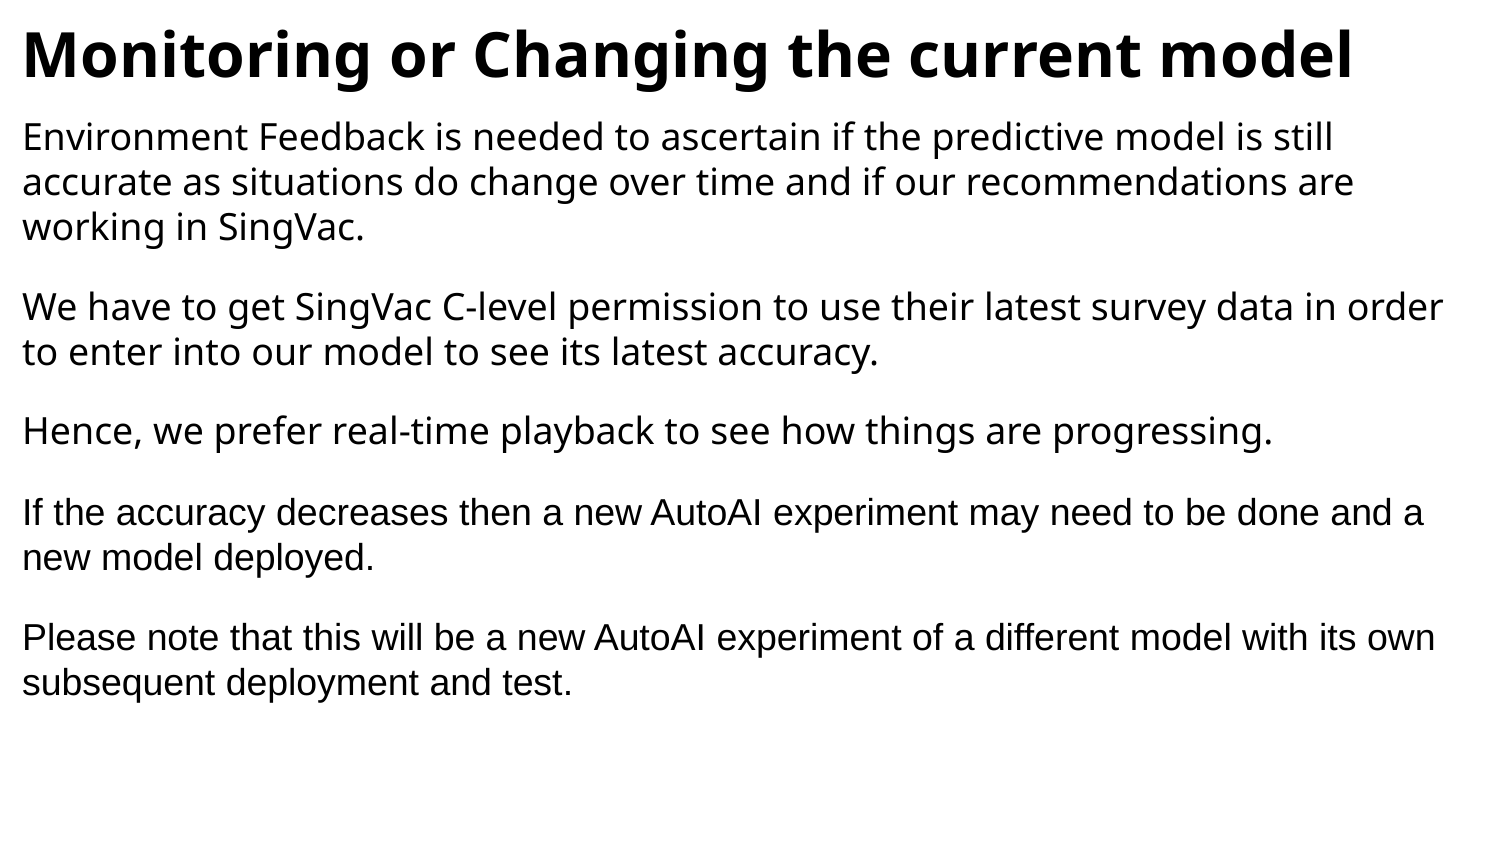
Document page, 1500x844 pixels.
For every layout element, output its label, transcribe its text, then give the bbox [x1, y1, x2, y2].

title Environment Feedback is needed to ascertain if the predictive model is still accurate as situations do change over time and if our recommendations are working in SingVac. We have to get SingVac C-level permission to use their latest survey data in order to enter into our model to see its latest accuracy. Hence, we prefer real-time playback to see how things are progressing. If the accuracy decreases then a new AutoAI experiment may need to be done and a new model deployed. Please note that this will be a new AutoAI experiment of a different model with its own subsequent deployment and test. [7, 106, 1493, 836]
text_box Monitoring or Changing the current model [6, 0, 1500, 106]
